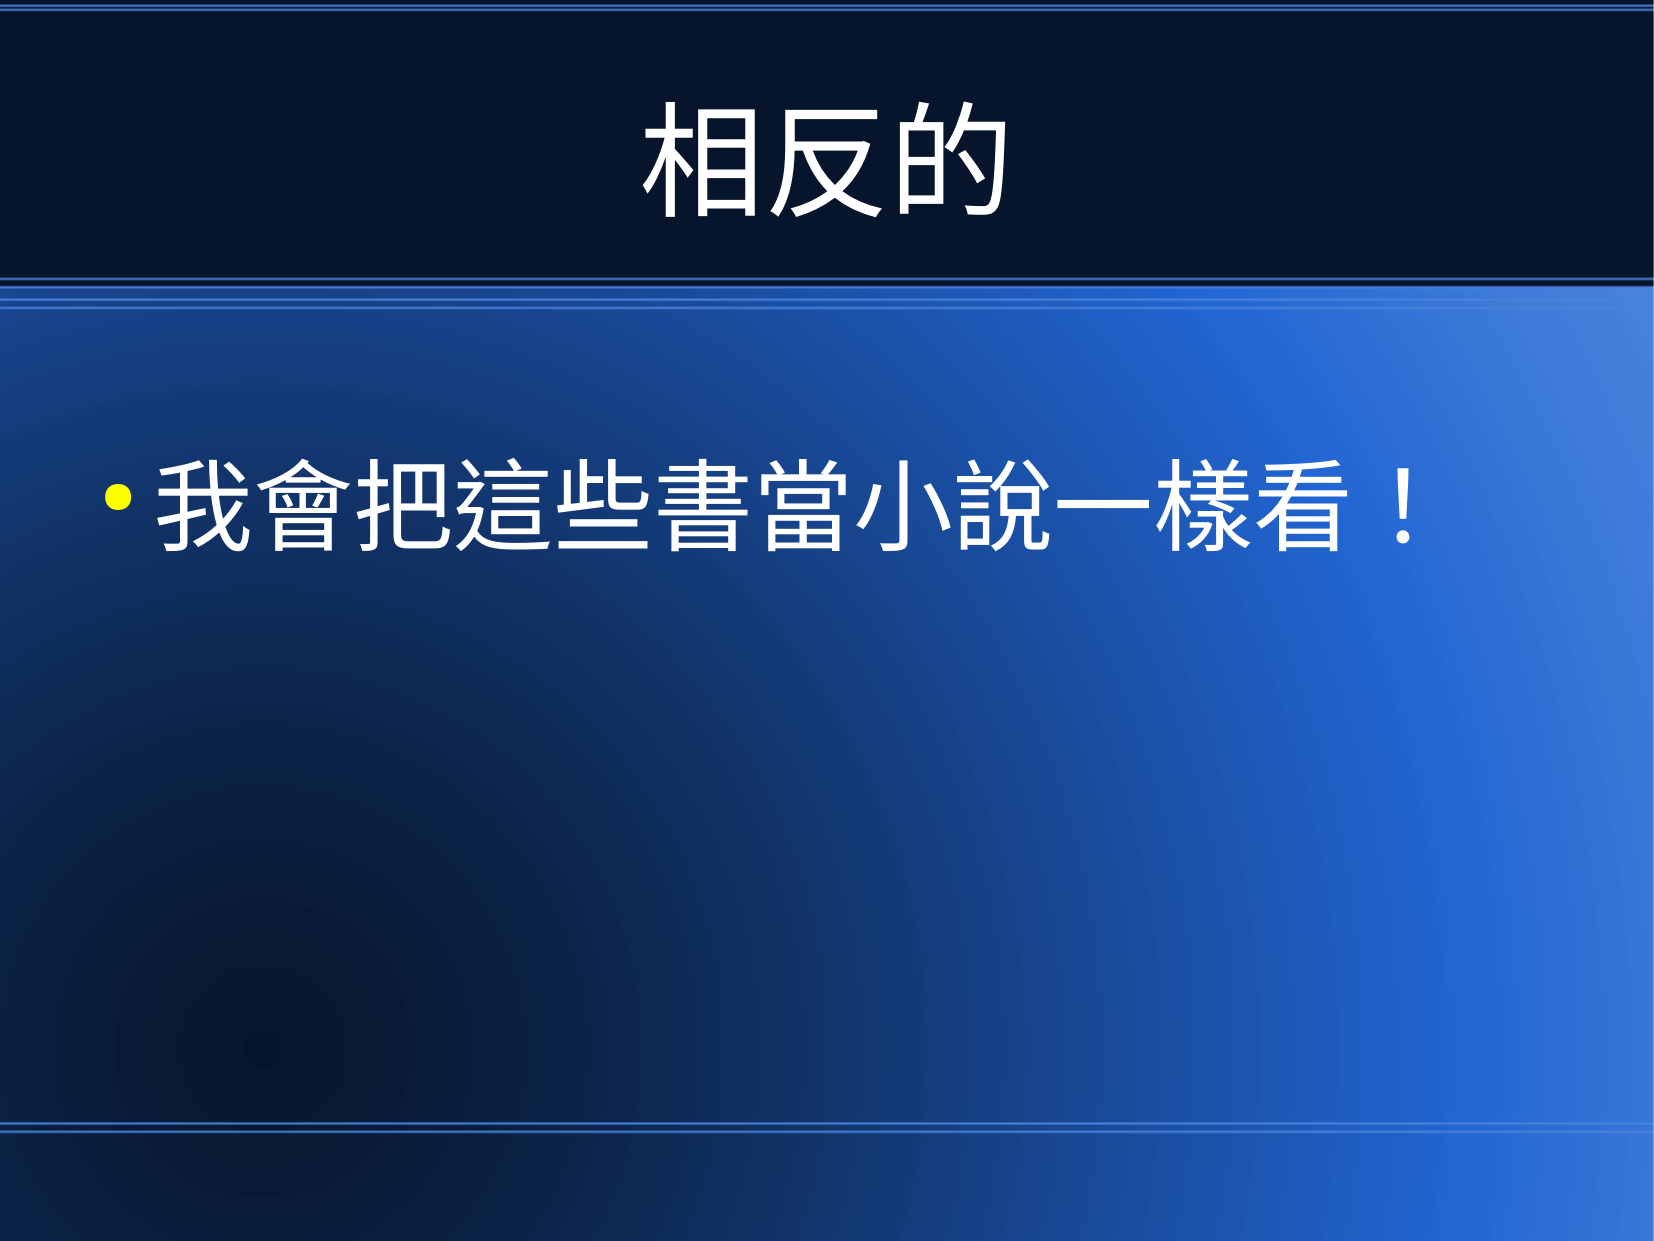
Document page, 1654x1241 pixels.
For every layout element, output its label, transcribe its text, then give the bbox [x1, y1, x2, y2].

picture [0, 0, 1654, 1241]
title 相反的 [82, 49, 1571, 257]
list 我會把這些書當小說一樣看！ [82, 355, 1571, 1241]
